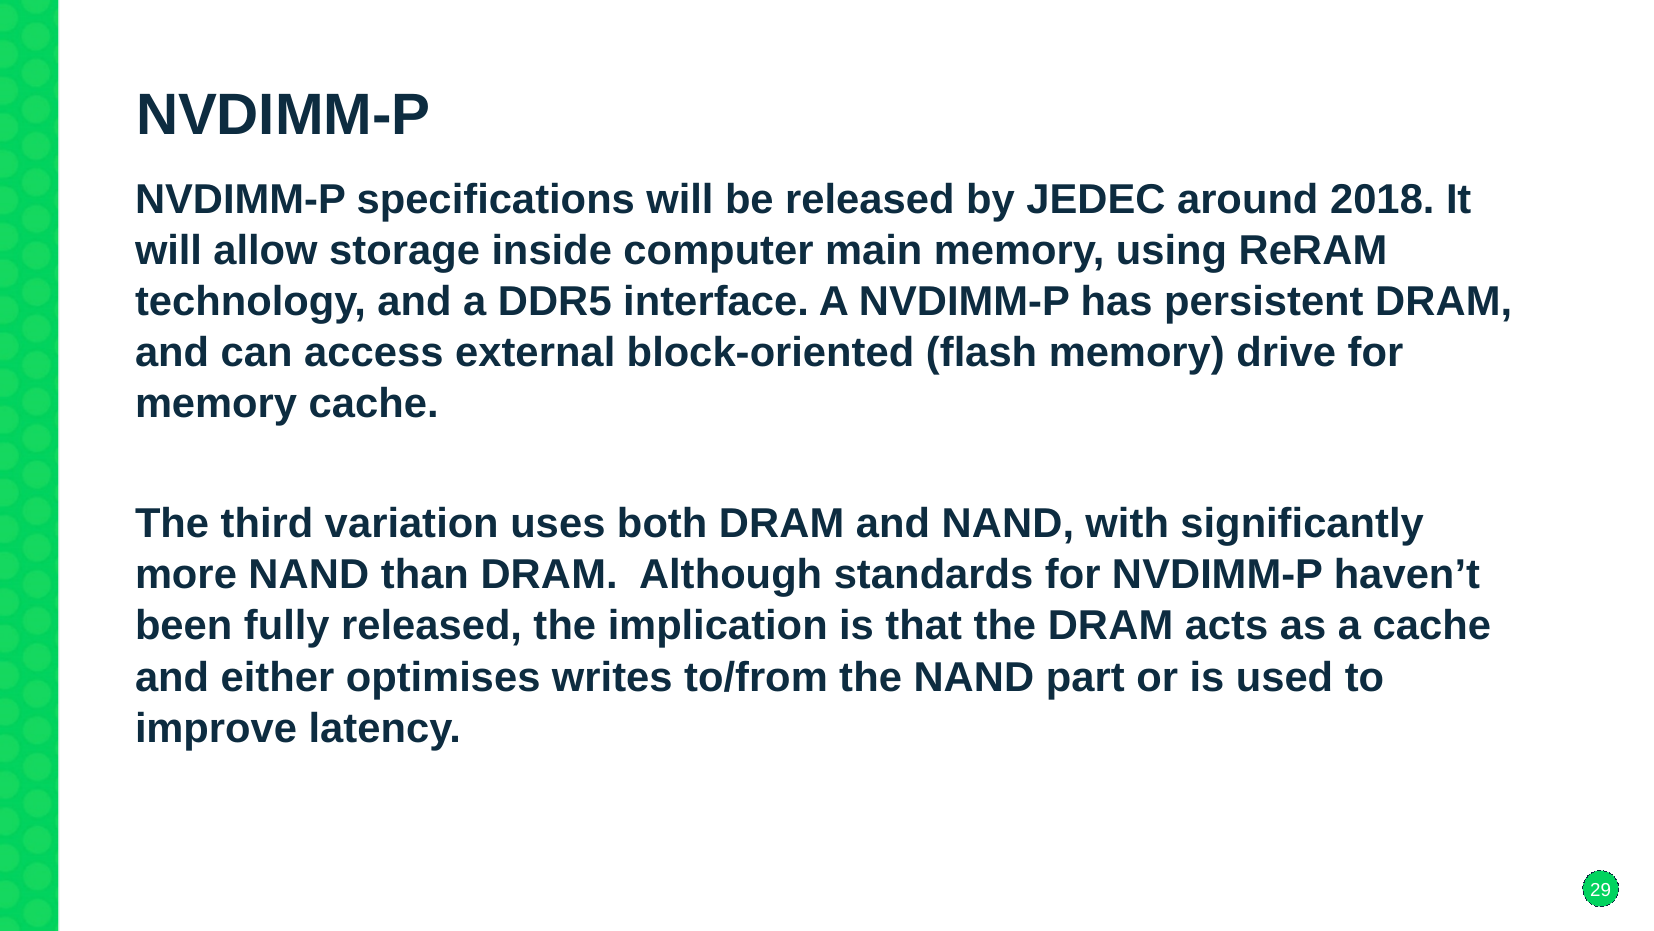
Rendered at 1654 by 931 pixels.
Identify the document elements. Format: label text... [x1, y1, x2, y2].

title NVDIMM-P [121, 37, 1531, 193]
picture [0, 0, 76, 931]
list NVDIMM-P specifications will be released by JEDEC around 2018. It will allow storage inside computer main memory, using ReRAM technology, and a DDR5 interface. A NVDIMM-P has persistent DRAM, and can access external block-oriented (flash memory) drive for memory cache. The third variation uses both DRAM and NAND, with significantly more NAND than DRAM. Although standards for NVDIMM-P haven’t been fully released, the implication is that the DRAM acts as a cache and either optimises writes to/from the NAND part or is used to improve latency. [120, 163, 1530, 868]
